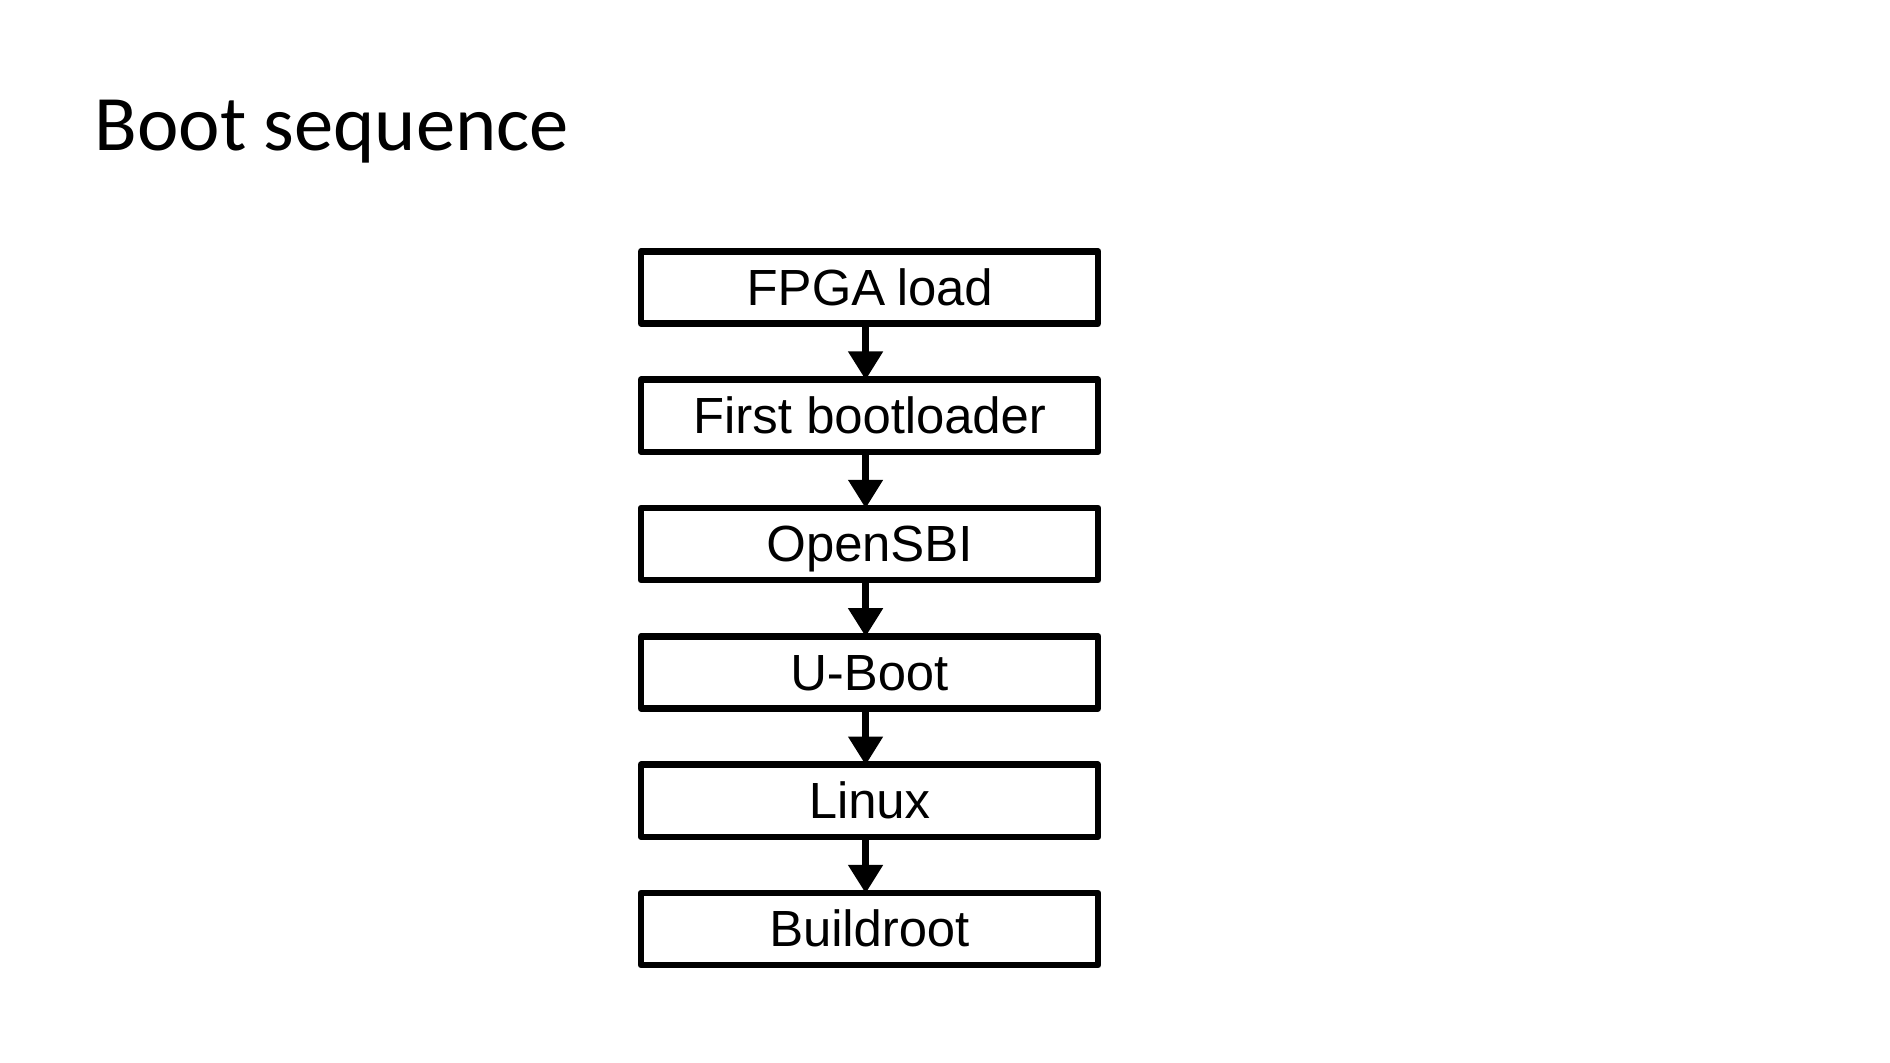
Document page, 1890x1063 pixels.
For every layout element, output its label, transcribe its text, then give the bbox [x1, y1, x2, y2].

picture [637, 248, 1102, 969]
title Boot sequence [94, 42, 1796, 220]
